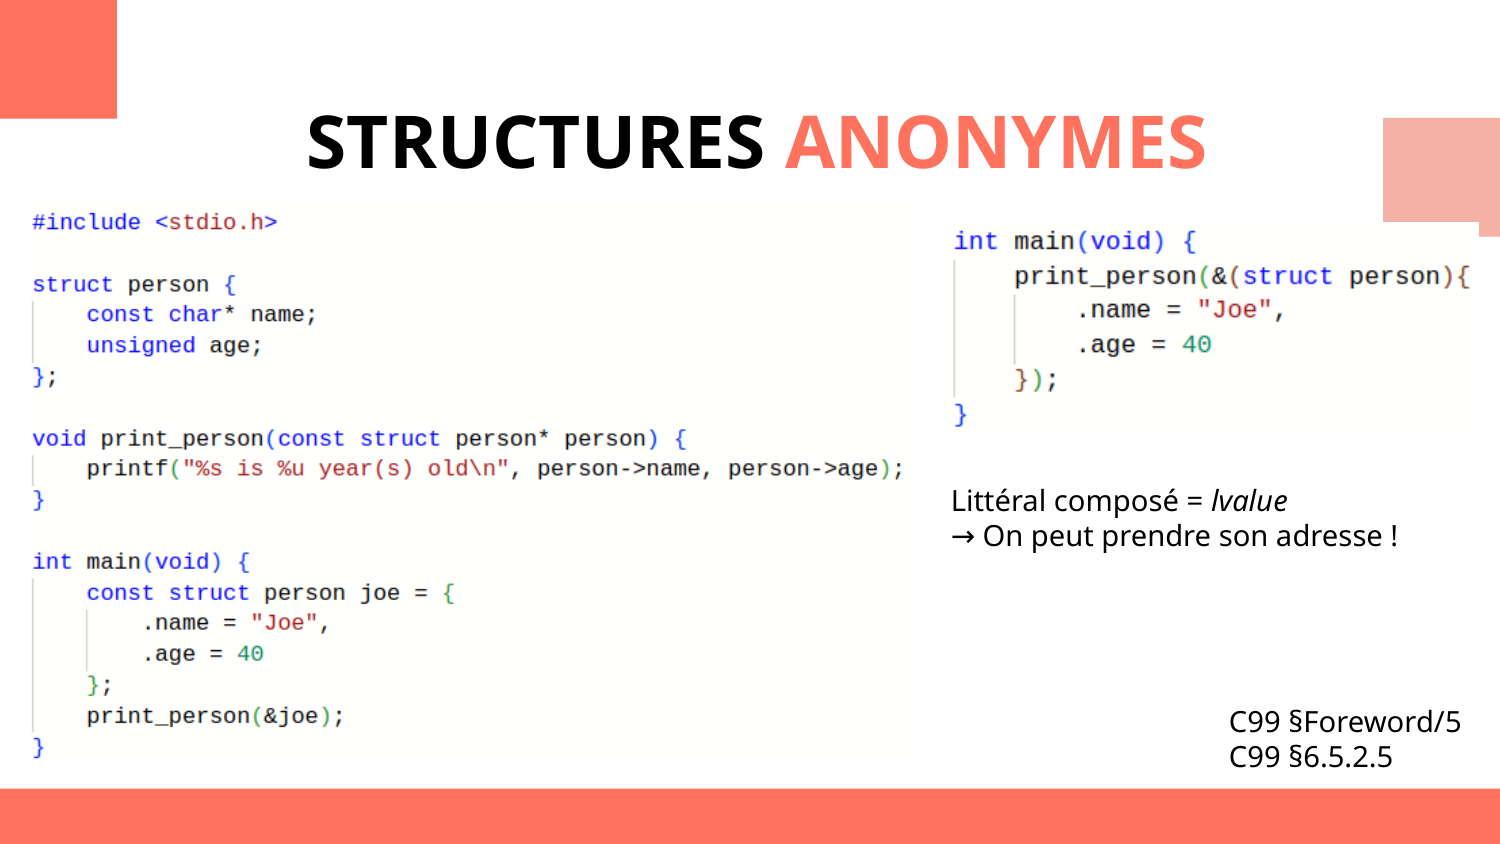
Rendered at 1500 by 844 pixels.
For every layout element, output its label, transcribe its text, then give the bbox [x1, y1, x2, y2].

title STRUCTURES ANONYMES [105, 102, 1410, 177]
text_box Littéral composé = lvalue → On peut prendre son adresse ! [935, 467, 1437, 583]
picture [943, 222, 1479, 436]
text_box C99 §Foreword/5 C99 §6.5.2.5 [1213, 688, 1500, 787]
picture [24, 201, 915, 762]
